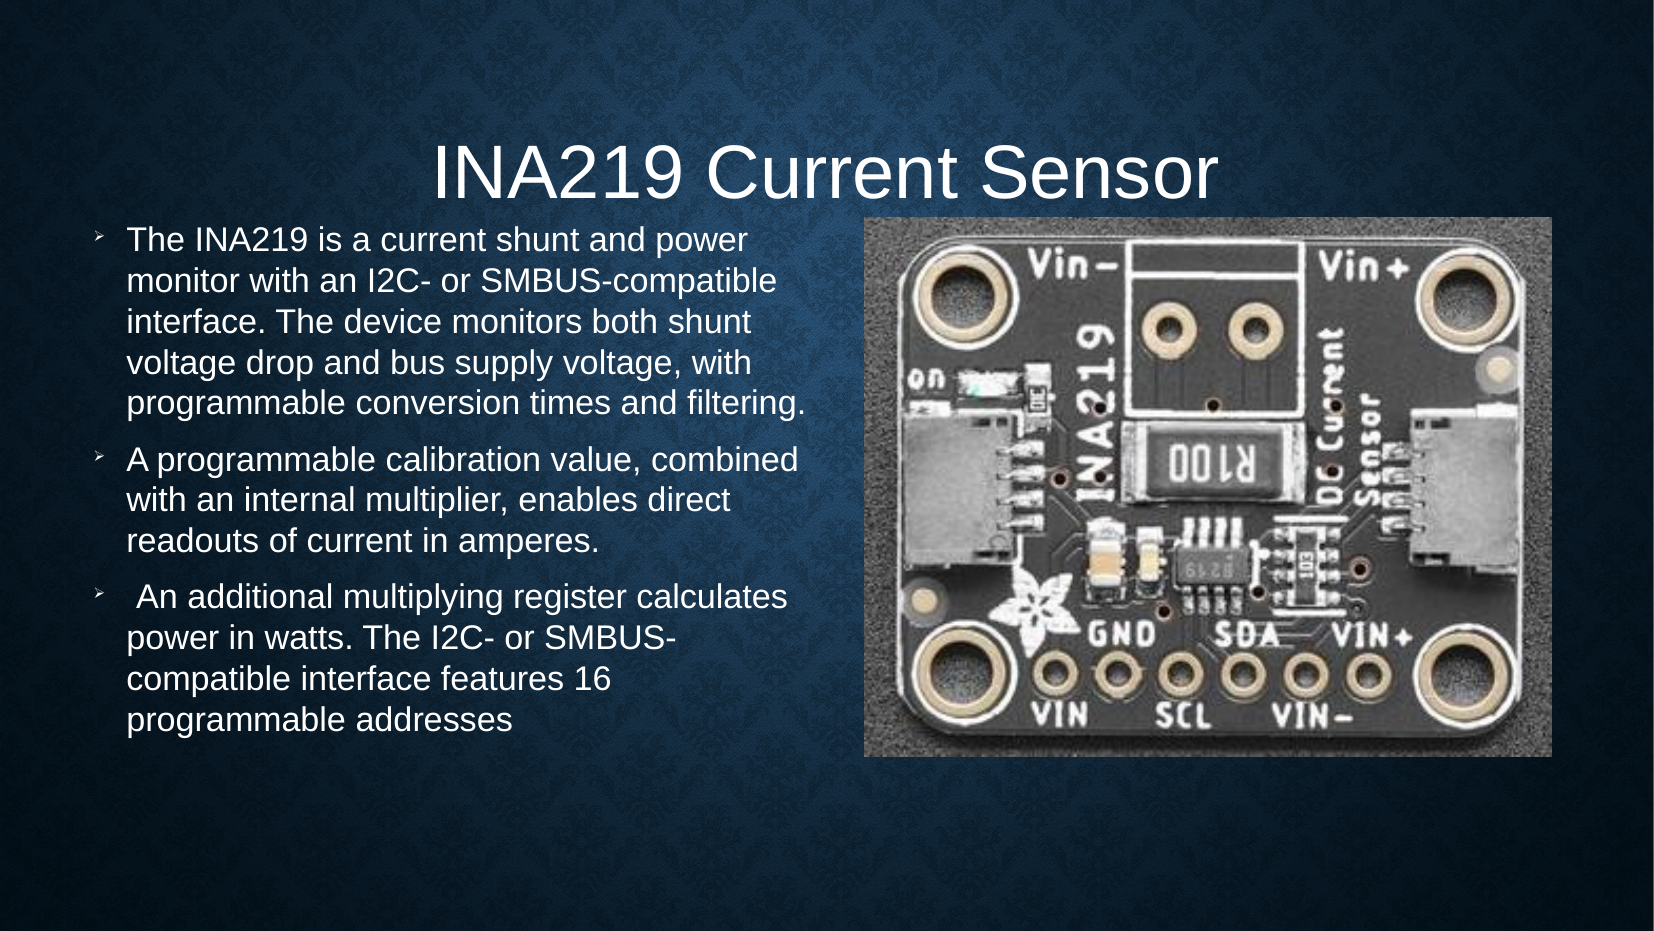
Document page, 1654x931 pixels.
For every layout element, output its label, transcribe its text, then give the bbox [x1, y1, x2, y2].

picture [0, 0, 1654, 931]
title INA219 Current Sensor [123, 82, 1528, 263]
list The INA219 is a current shunt and power monitor with an I2C- or SMBUS-compatible interface. The device monitors both shunt voltage drop and bus supply voltage, with programmable conversion times and filtering. A programmable calibration value, combined with an internal multiplier, enables direct readouts of current in amperes. An additional multiplying register calculates power in watts. The I2C- or SMBUS-compatible interface features 16 programmable addresses [82, 217, 809, 757]
